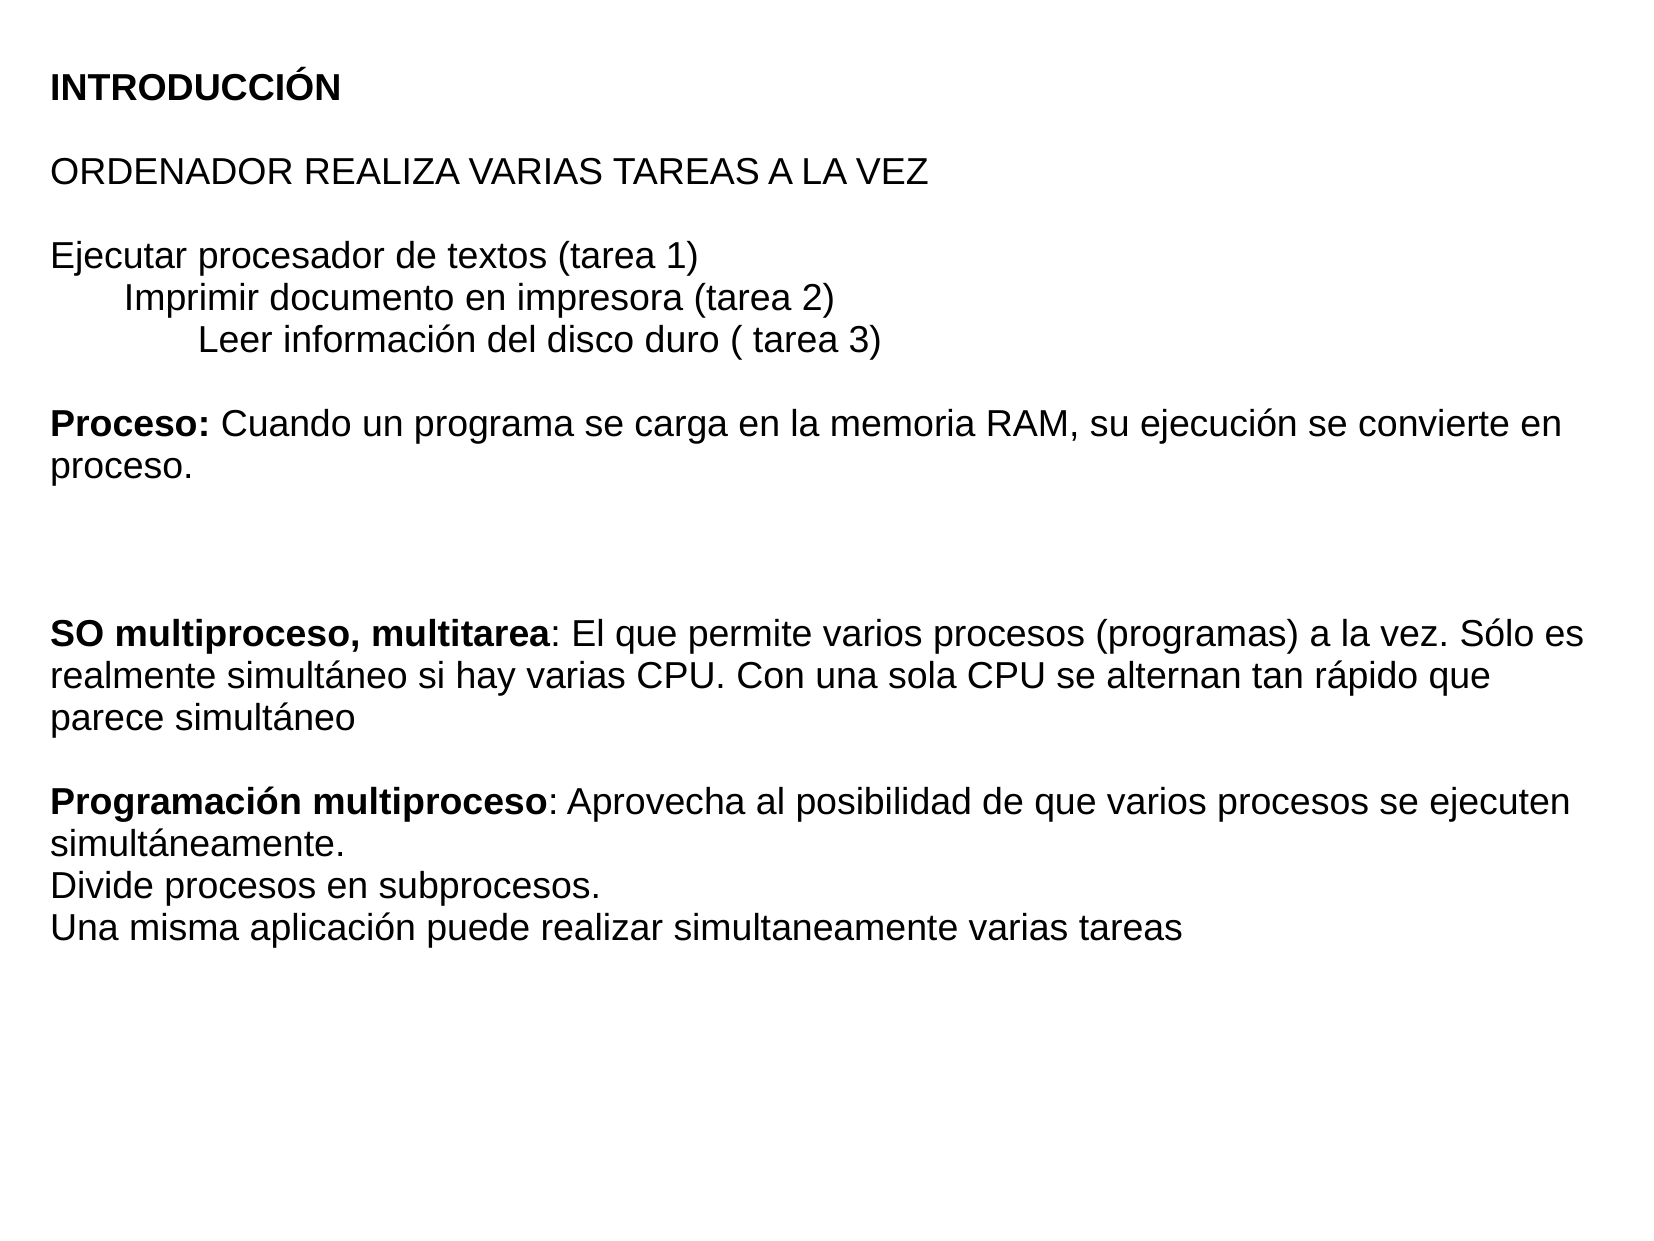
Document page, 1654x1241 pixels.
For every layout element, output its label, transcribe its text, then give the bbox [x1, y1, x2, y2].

text_box INTRODUCCIÓN ORDENADOR REALIZA VARIAS TAREAS A LA VEZ Ejecutar procesador de textos (tarea 1) Imprimir documento en impresora (tarea 2) Leer información del disco duro ( tarea 3) Proceso: Cuando un programa se carga en la memoria RAM, su ejecución se convierte en proceso. SO multiproceso, multitarea: El que permite varios procesos (programas) a la vez. Sólo es realmente simultáneo si hay varias CPU. Con una sola CPU se alternan tan rápido que parece simultáneo Programación multiproceso: Aprovecha al posibilidad de que varios procesos se ejecuten simultáneamente. Divide procesos en subprocesos. Una misma aplicación puede realizar simultaneamente varias tareas [35, 59, 1630, 1005]
